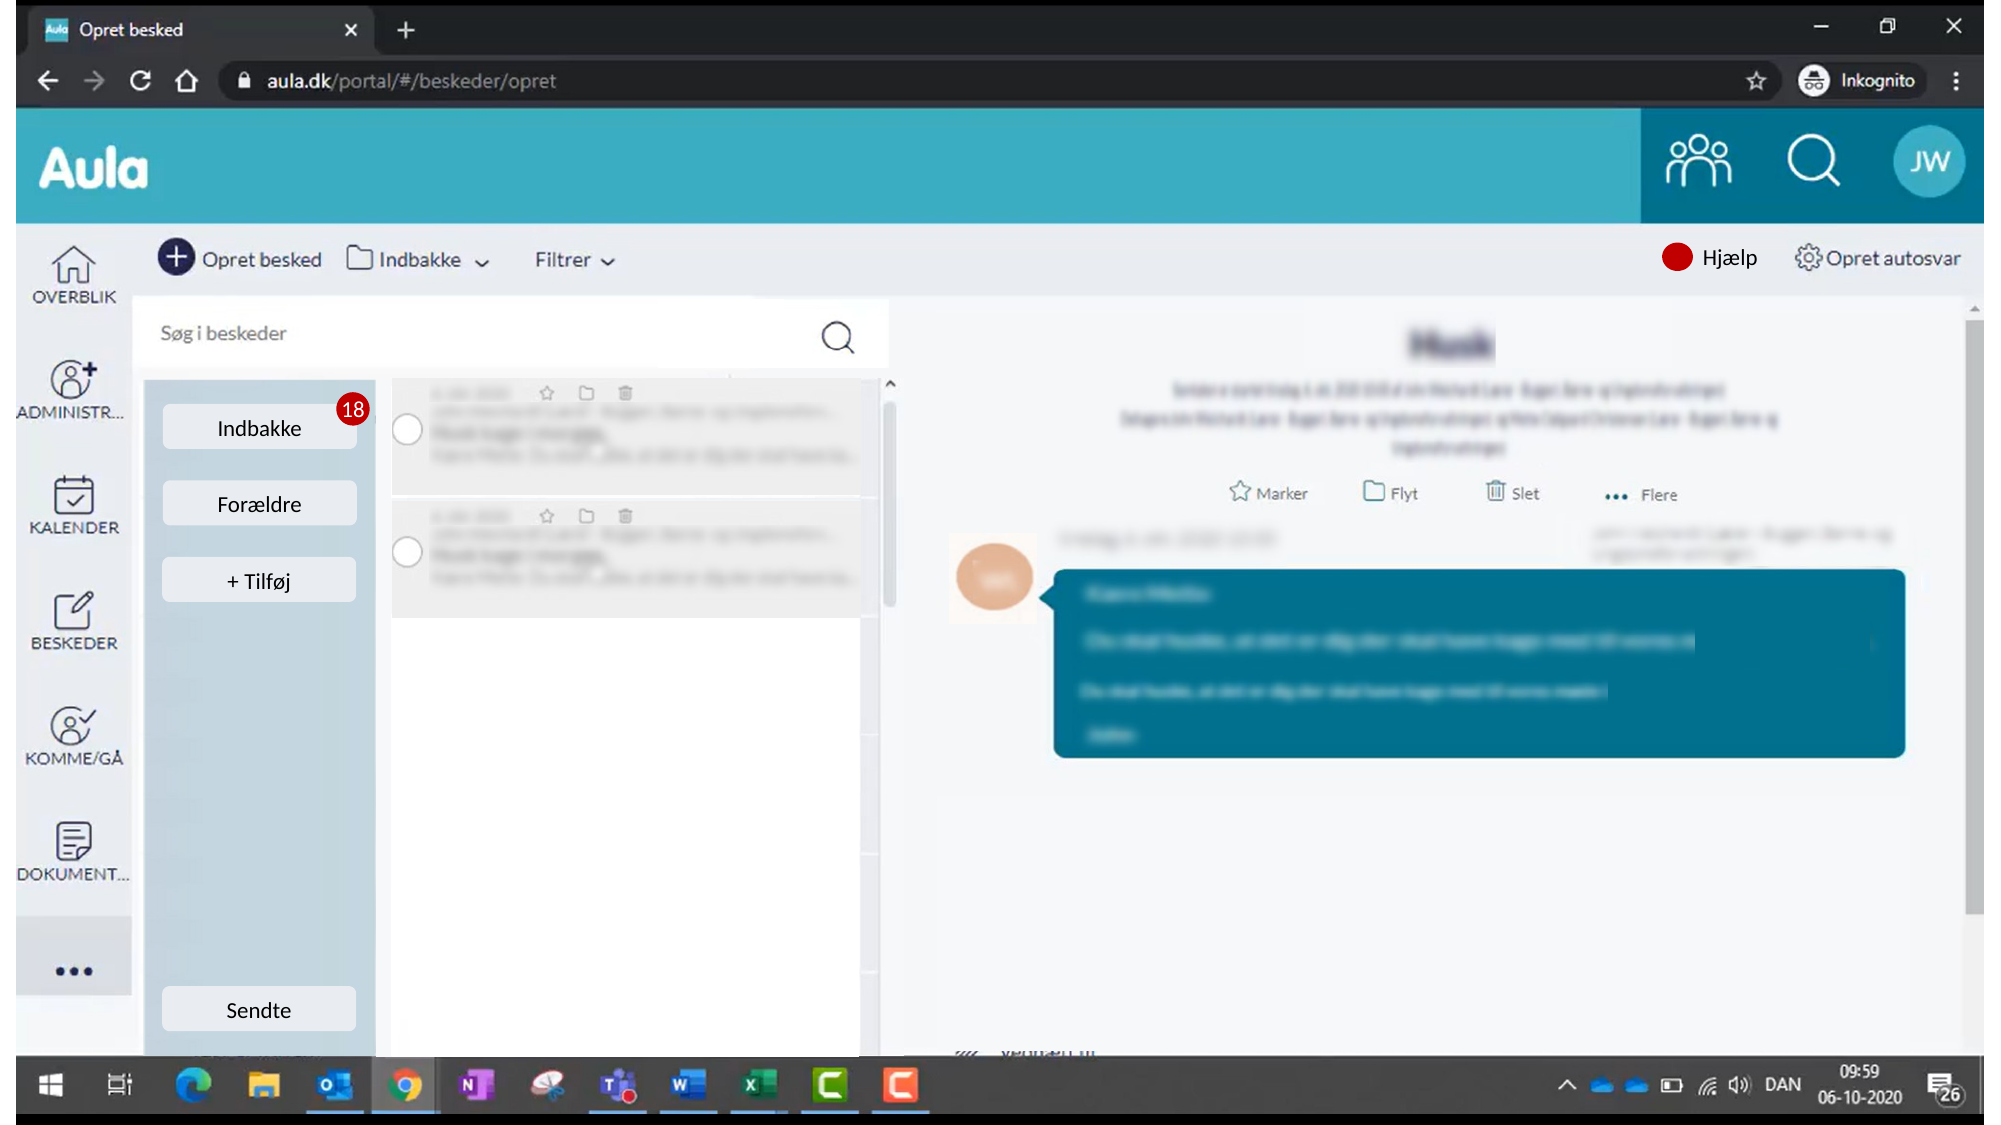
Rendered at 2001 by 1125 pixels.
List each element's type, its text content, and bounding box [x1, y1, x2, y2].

picture [1666, 131, 1732, 191]
text_box 18 [326, 387, 392, 431]
picture [1785, 128, 1840, 186]
text_box [1662, 242, 1687, 271]
picture [16, 0, 1984, 1125]
text_box Hjælp [1687, 235, 1774, 279]
text_box Indbakke [162, 403, 357, 449]
picture [1893, 126, 1965, 197]
text_box + Tilføj [162, 556, 357, 602]
text_box Forældre [162, 480, 357, 526]
text_box [391, 498, 860, 614]
text_box Sendte [162, 986, 357, 1032]
